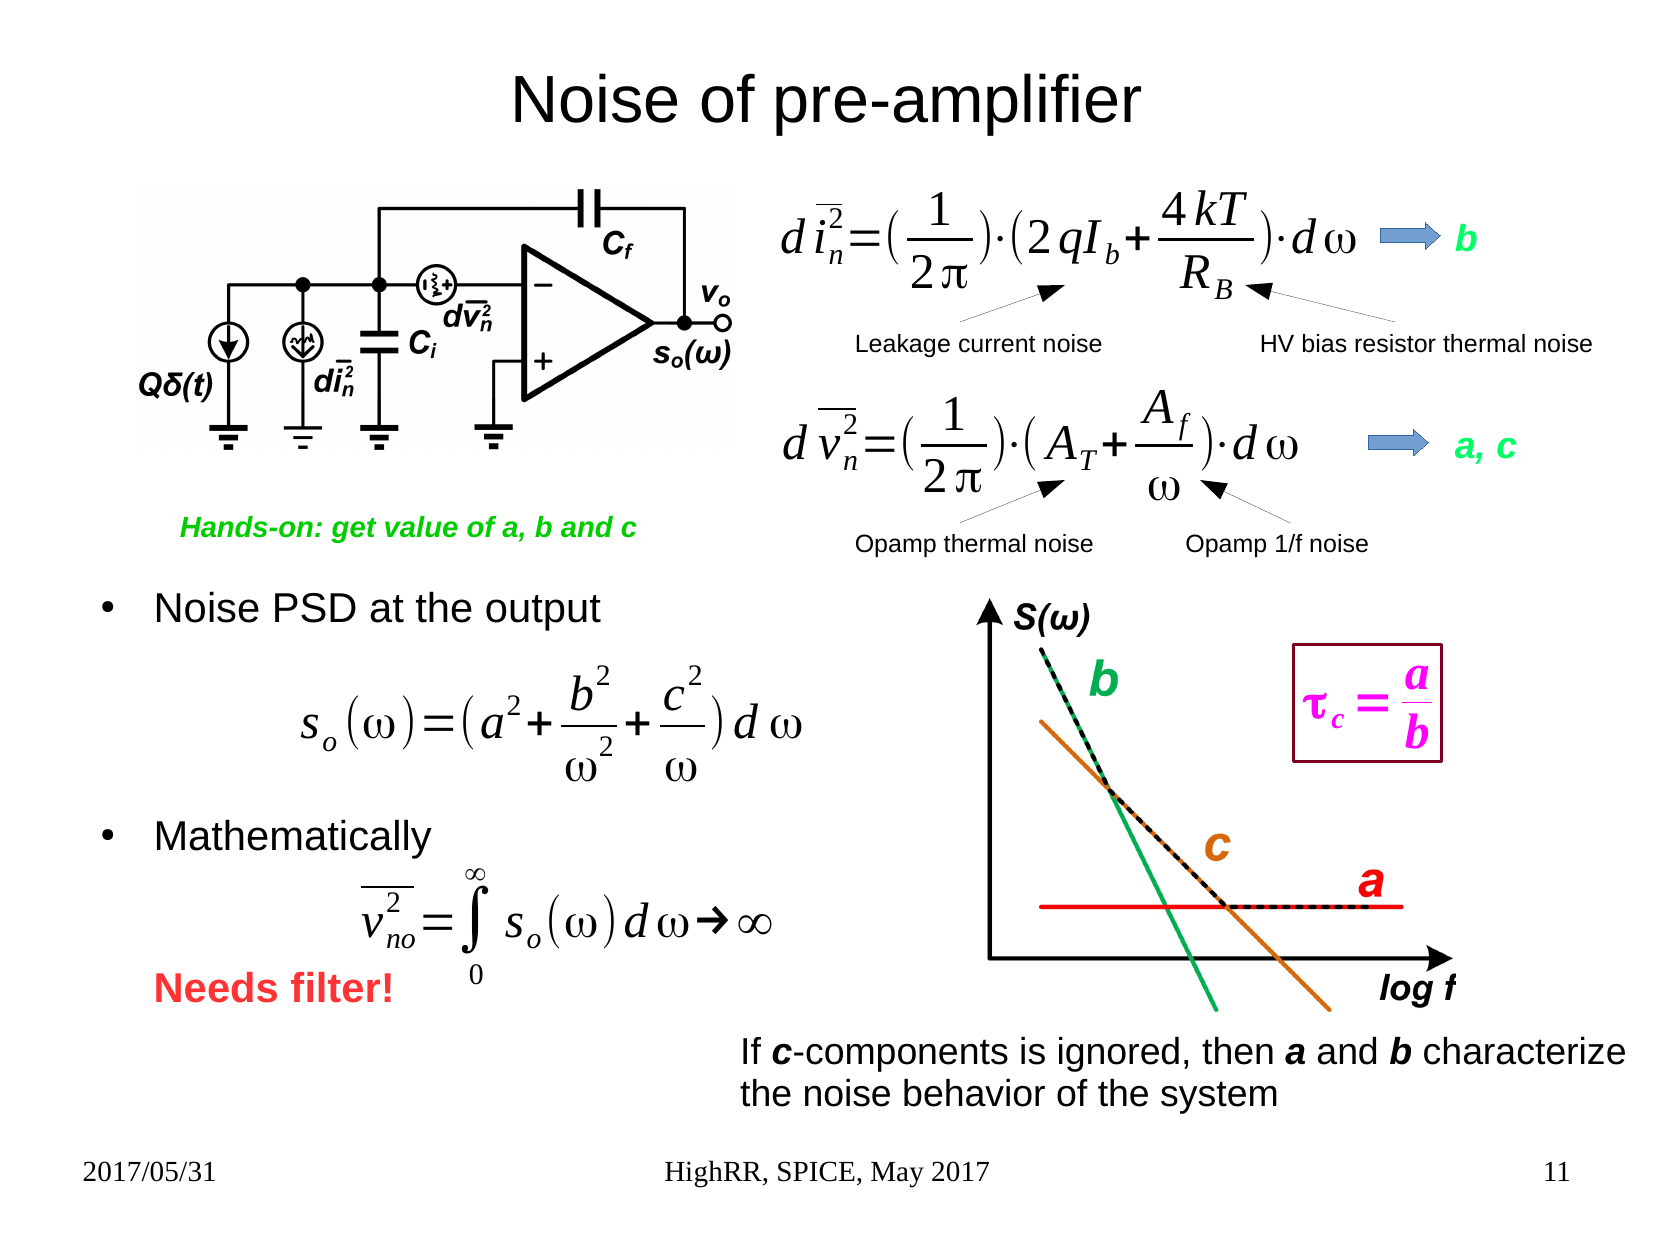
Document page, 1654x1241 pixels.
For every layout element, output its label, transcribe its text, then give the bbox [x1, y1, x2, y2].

text_box Opamp 1/f noise [1170, 522, 1471, 566]
list Noise PSD at the output Mathematically Needs filter! [82, 585, 871, 1141]
text_box Opamp thermal noise [840, 522, 1141, 566]
text_box If c-components is ignored, then a and b characterize the noise behavior of the system [725, 1023, 1654, 1129]
title Noise of pre-amplifier [82, 49, 1571, 151]
chart [353, 867, 781, 991]
text_box [1368, 429, 1429, 456]
chart [292, 659, 811, 784]
text_box a, c [1440, 416, 1546, 474]
chart [1295, 645, 1441, 760]
picture [135, 186, 733, 451]
text_box Hands-on: get value of a, b and c [165, 504, 841, 552]
chart [773, 180, 1366, 306]
picture [975, 591, 1456, 1012]
text_box HV bias resistor thermal noise [1245, 321, 1615, 365]
text_box Leakage current noise [840, 321, 1141, 365]
chart [775, 378, 1307, 505]
text_box [1380, 222, 1441, 250]
text_box b [1440, 210, 1516, 267]
